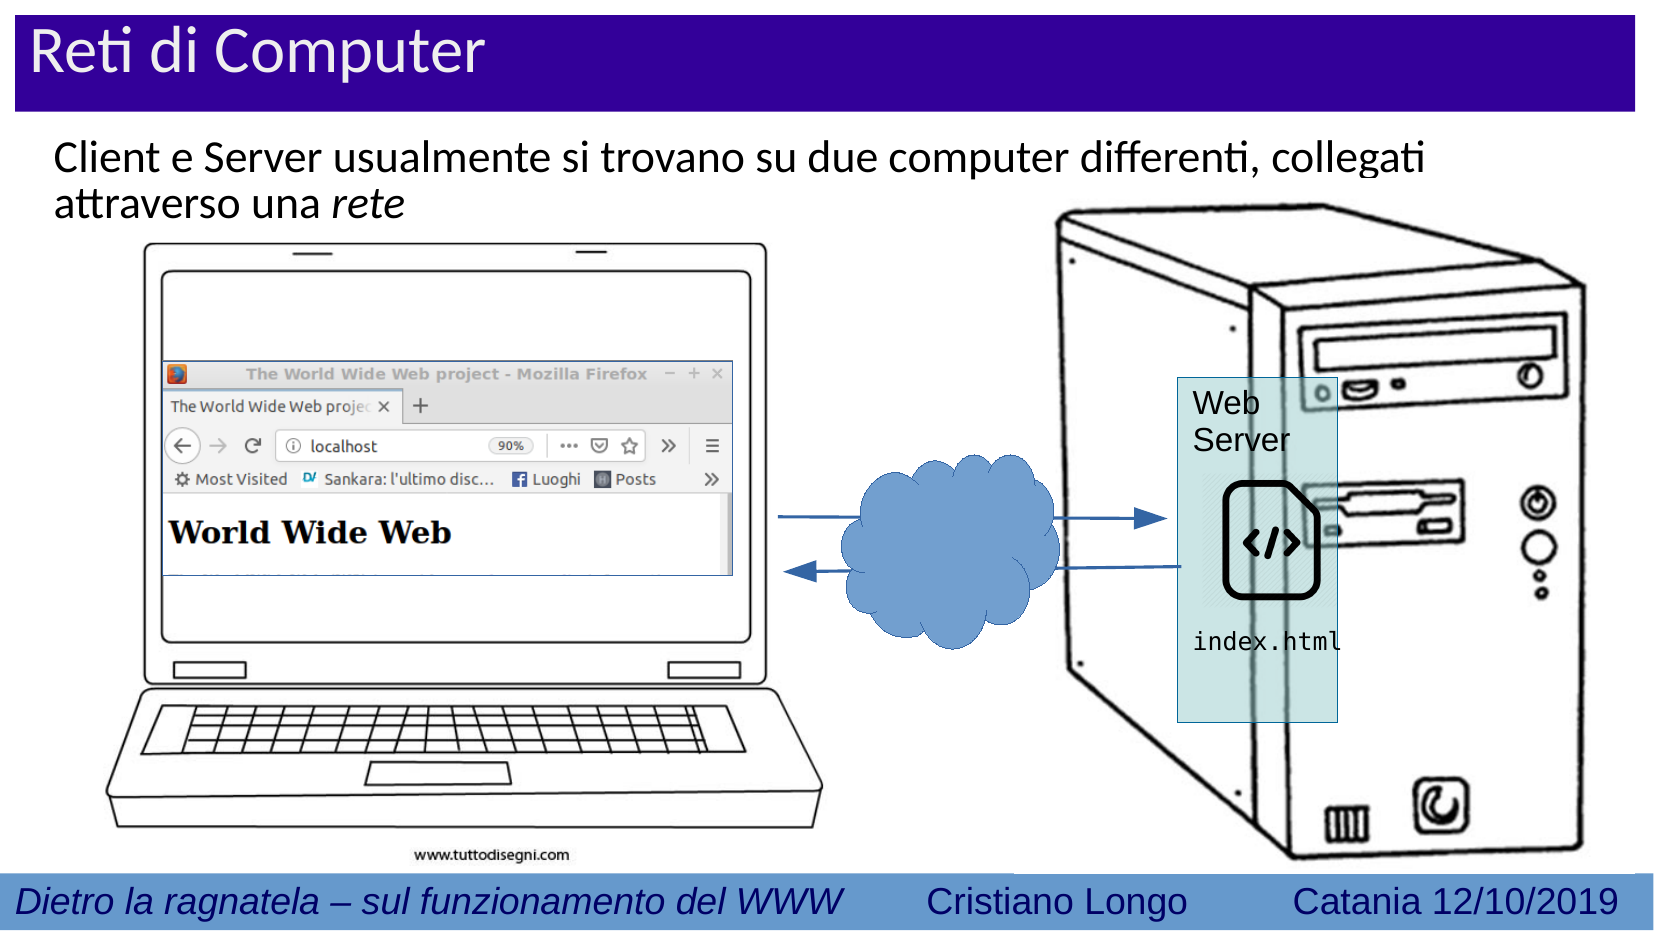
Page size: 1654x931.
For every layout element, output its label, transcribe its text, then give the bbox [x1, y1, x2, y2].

text_box Client e Server usualmente si trovano su due computer differenti, collegati attraverso una rete [38, 130, 1627, 283]
picture [1201, 472, 1336, 608]
text_box [841, 454, 1060, 650]
picture [1, 215, 923, 873]
text_box Reti di Computer [15, 15, 1636, 112]
text_box index.html [1177, 619, 1362, 723]
text_box Dietro la ragnatela – sul funzionamento del WWW Cristiano Longo Catania 12/10/2019 [0, 873, 1654, 931]
text_box Web Server [1177, 377, 1338, 619]
picture [1014, 178, 1635, 874]
